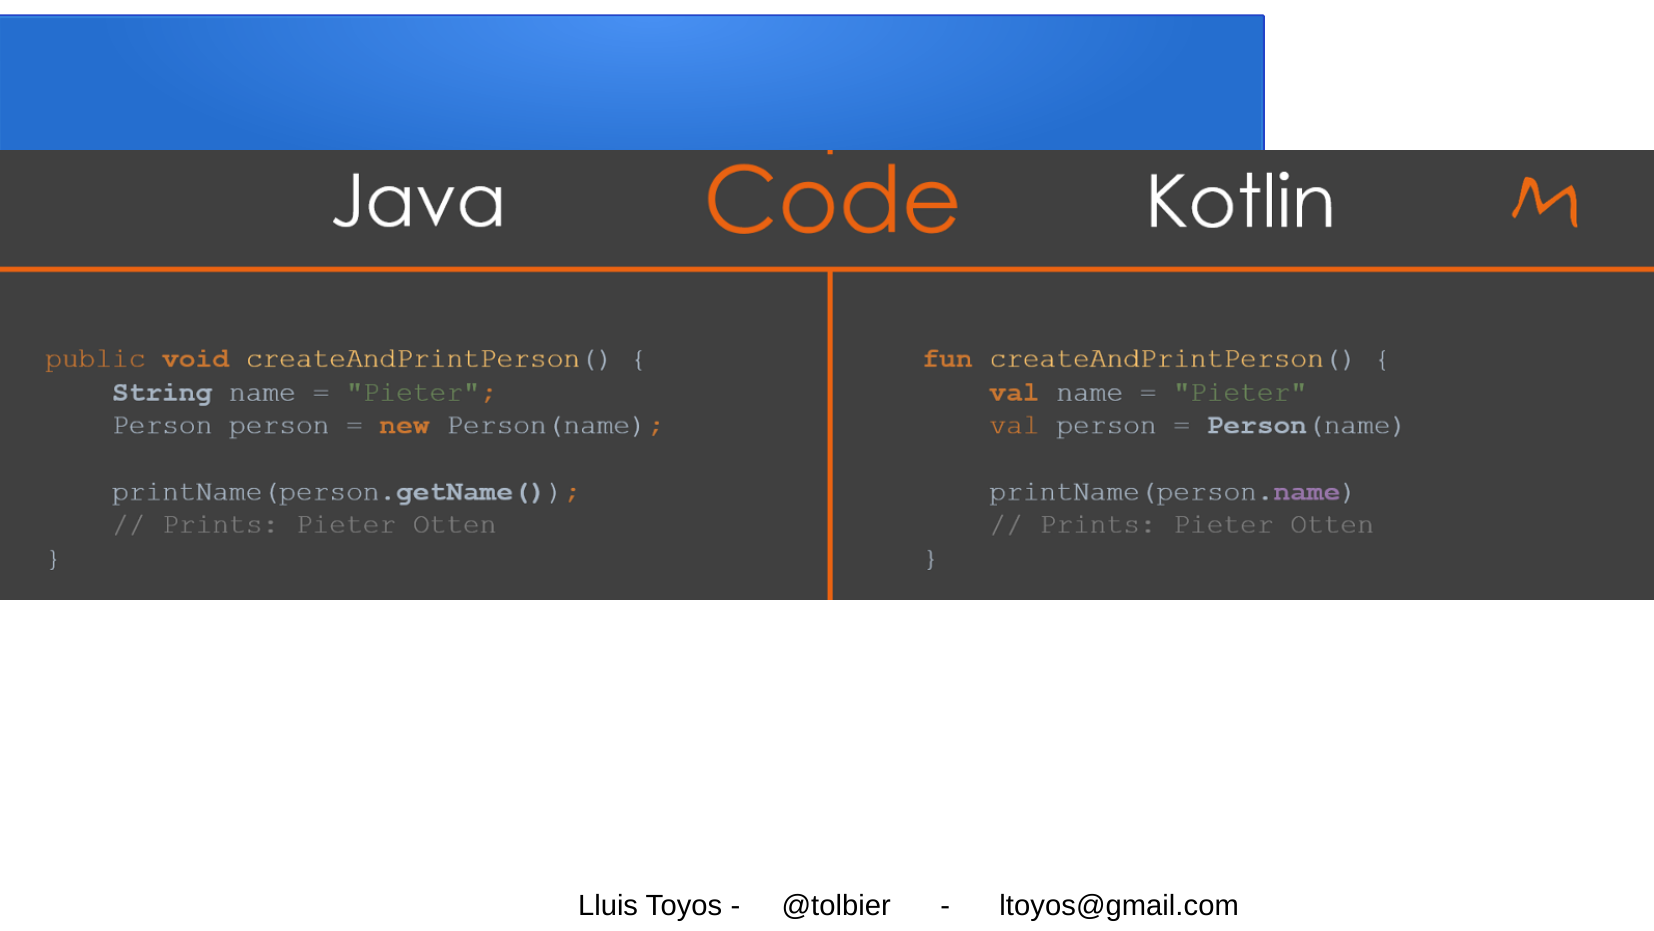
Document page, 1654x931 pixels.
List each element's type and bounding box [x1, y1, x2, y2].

picture [0, 150, 1654, 601]
